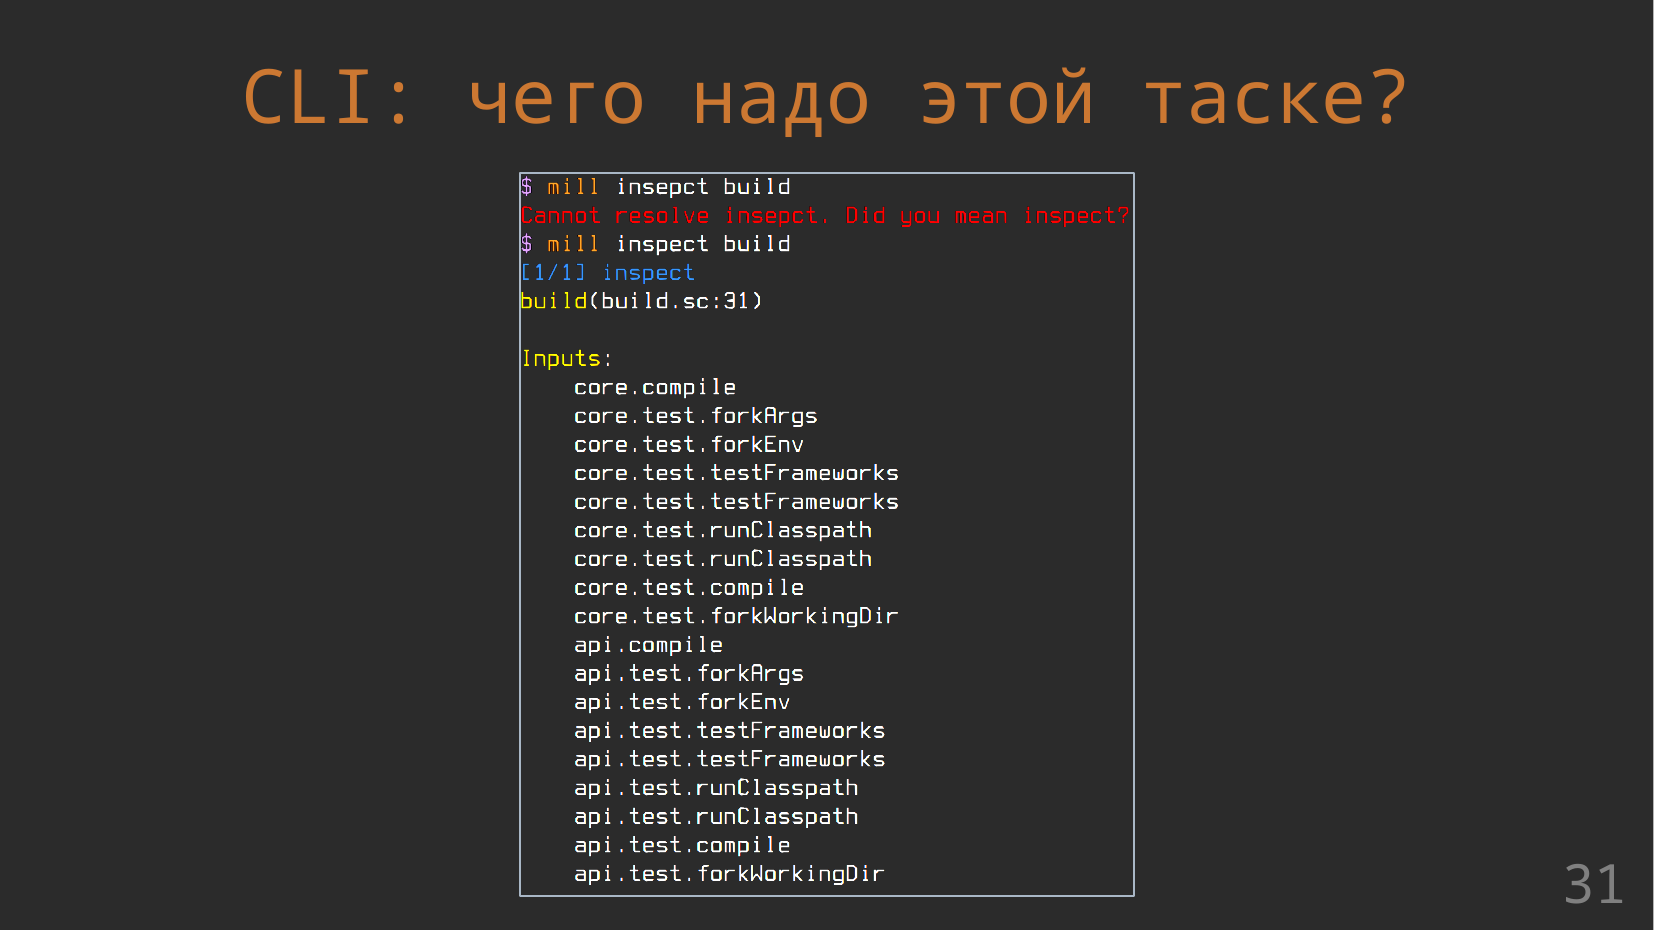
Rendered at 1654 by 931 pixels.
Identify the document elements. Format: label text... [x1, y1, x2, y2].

picture [520, 182, 1133, 895]
text_box 31 [1287, 838, 1642, 931]
text_box CLI: чего надо этой таске? [23, 35, 1630, 182]
